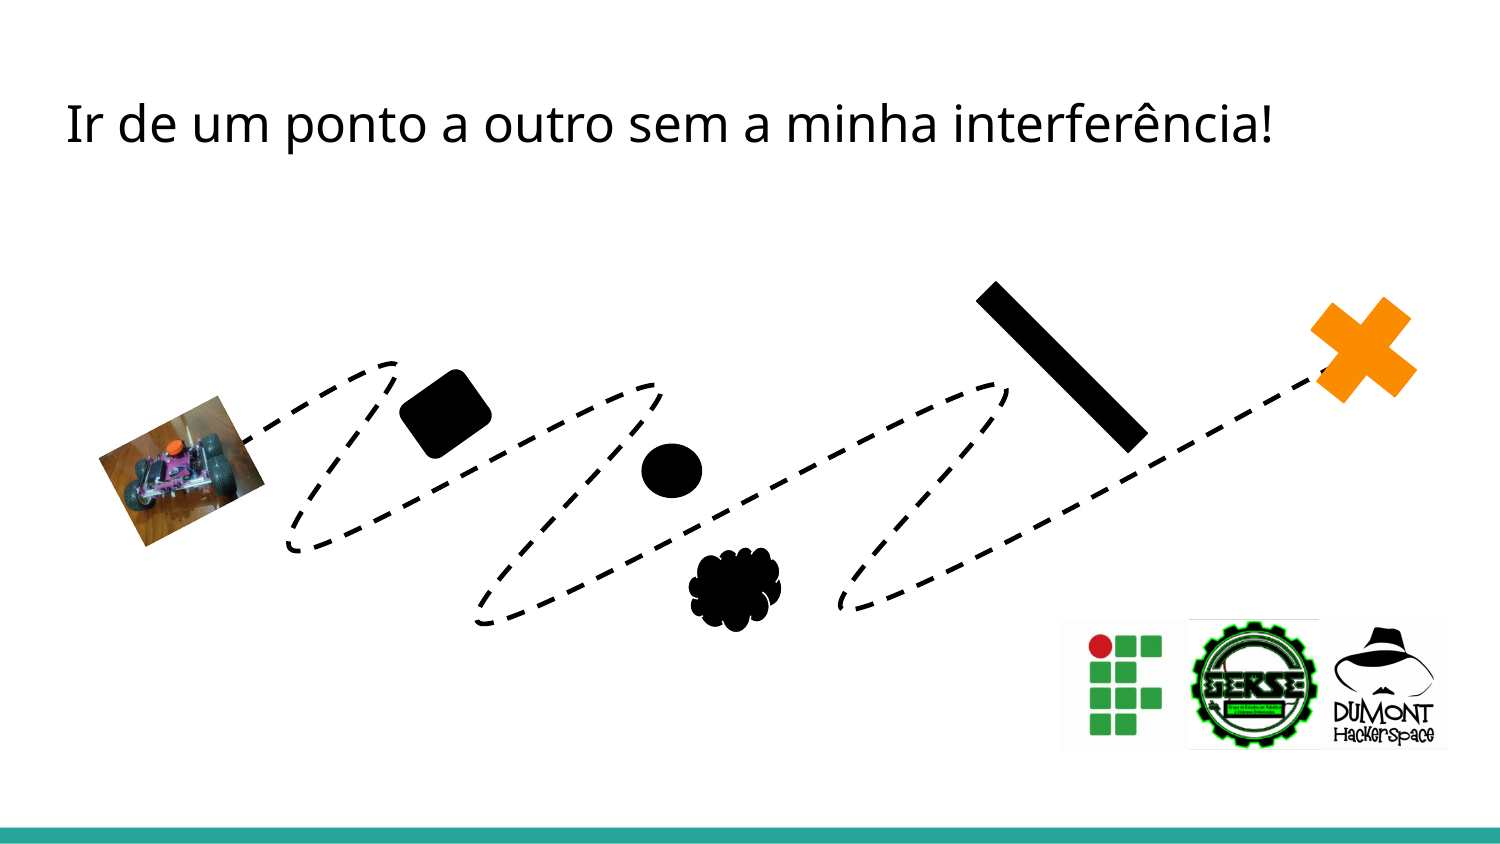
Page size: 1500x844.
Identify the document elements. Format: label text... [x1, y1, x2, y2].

picture [98, 395, 265, 547]
title Ir de um ponto a outro sem a minha interferência! [51, 72, 1449, 174]
text_box [1311, 297, 1417, 403]
text_box [687, 546, 783, 633]
picture [1060, 619, 1449, 750]
text_box [976, 281, 1148, 453]
text_box [642, 444, 702, 498]
text_box [400, 370, 491, 458]
